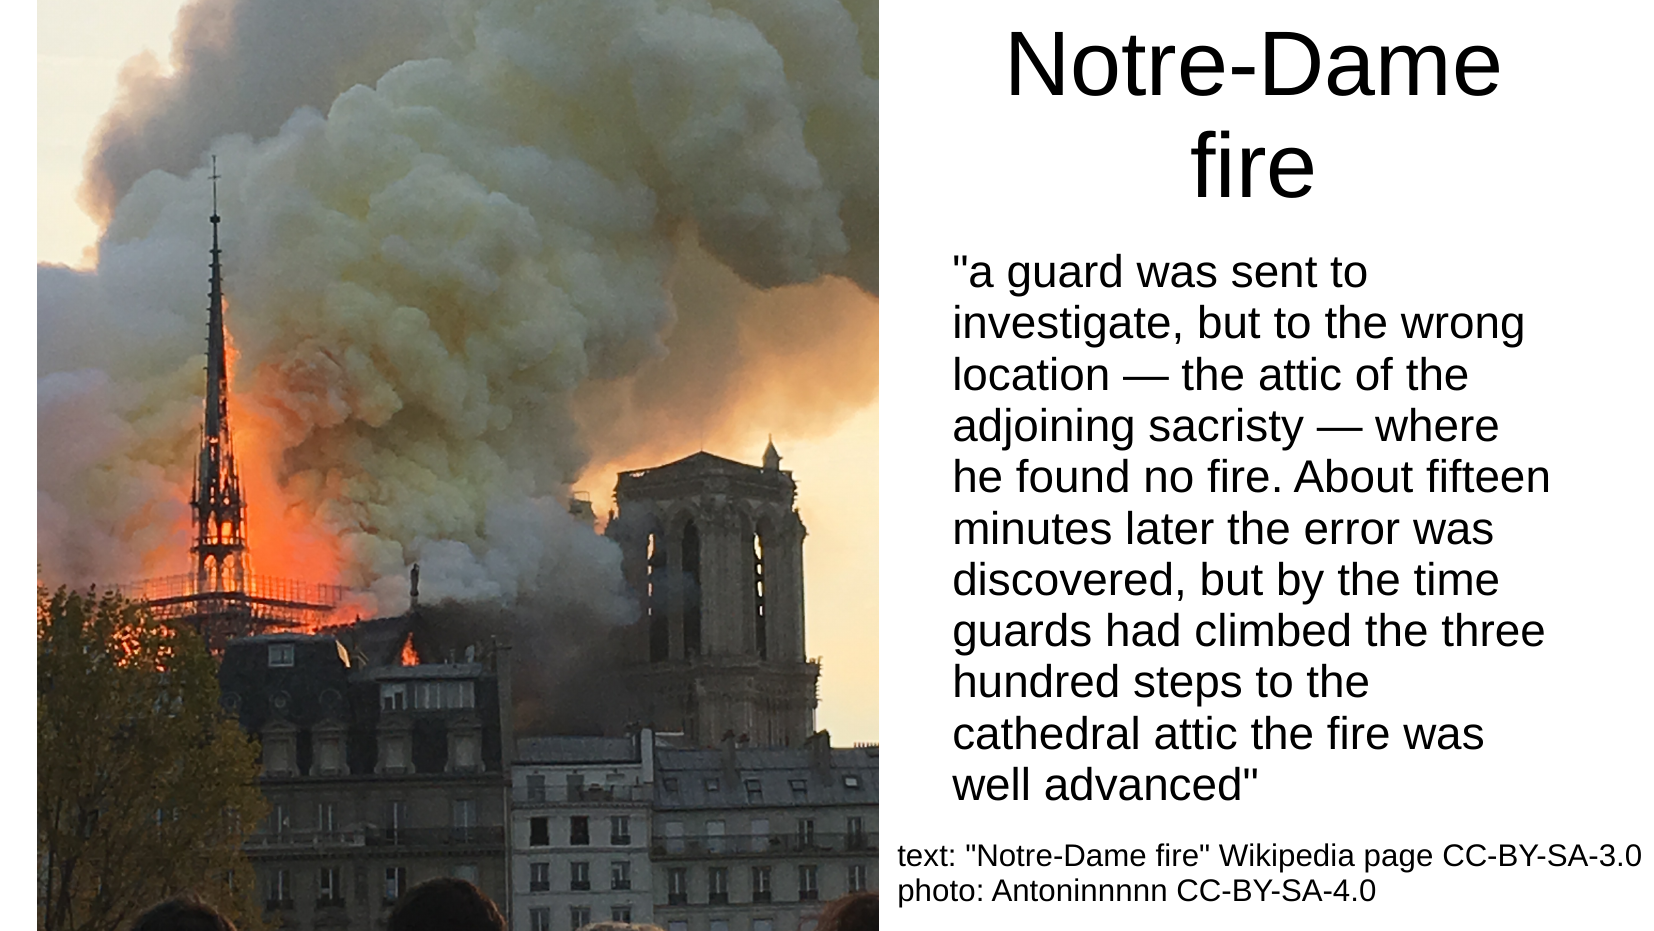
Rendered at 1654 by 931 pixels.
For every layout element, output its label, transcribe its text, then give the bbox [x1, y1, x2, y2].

picture [37, 0, 879, 931]
text_box text: "Notre-Dame fire" Wikipedia page CC-BY-SA-3.0 photo: Antoninnnnn CC-BY-SA-4.0 [882, 830, 1654, 916]
text_box "a guard was sent to investigate, but to the wrong location — the attic of the adjoining sacristy — where he found no fire. About fifteen minutes later the error was discovered, but by the time guards had climbed the three hundred steps to the cathedral attic the fire was well advanced" [937, 238, 1576, 818]
title Notre-Dame fire [937, 12, 1571, 218]
